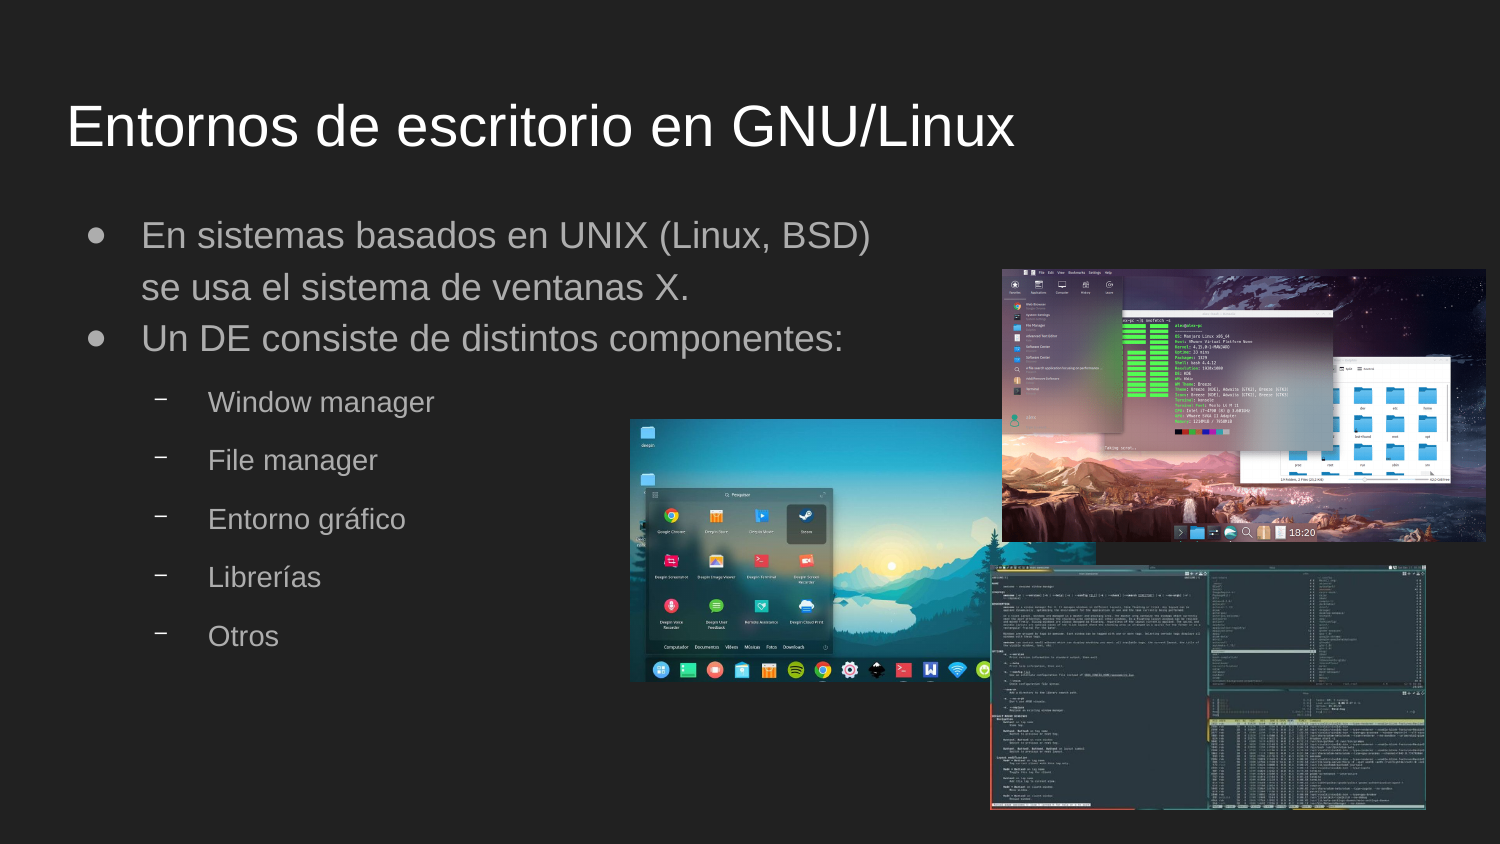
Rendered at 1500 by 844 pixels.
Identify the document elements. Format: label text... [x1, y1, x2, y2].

title Entornos de escritorio en GNU/Linux [51, 72, 1449, 167]
picture [630, 269, 1486, 811]
list En sistemas basados en UNIX (Linux, BSD) se usa el sistema de ventanas X. Un DE consiste de distintos componentes: Window manager File manager Entorno gráfico Librerías Otros [51, 189, 916, 750]
